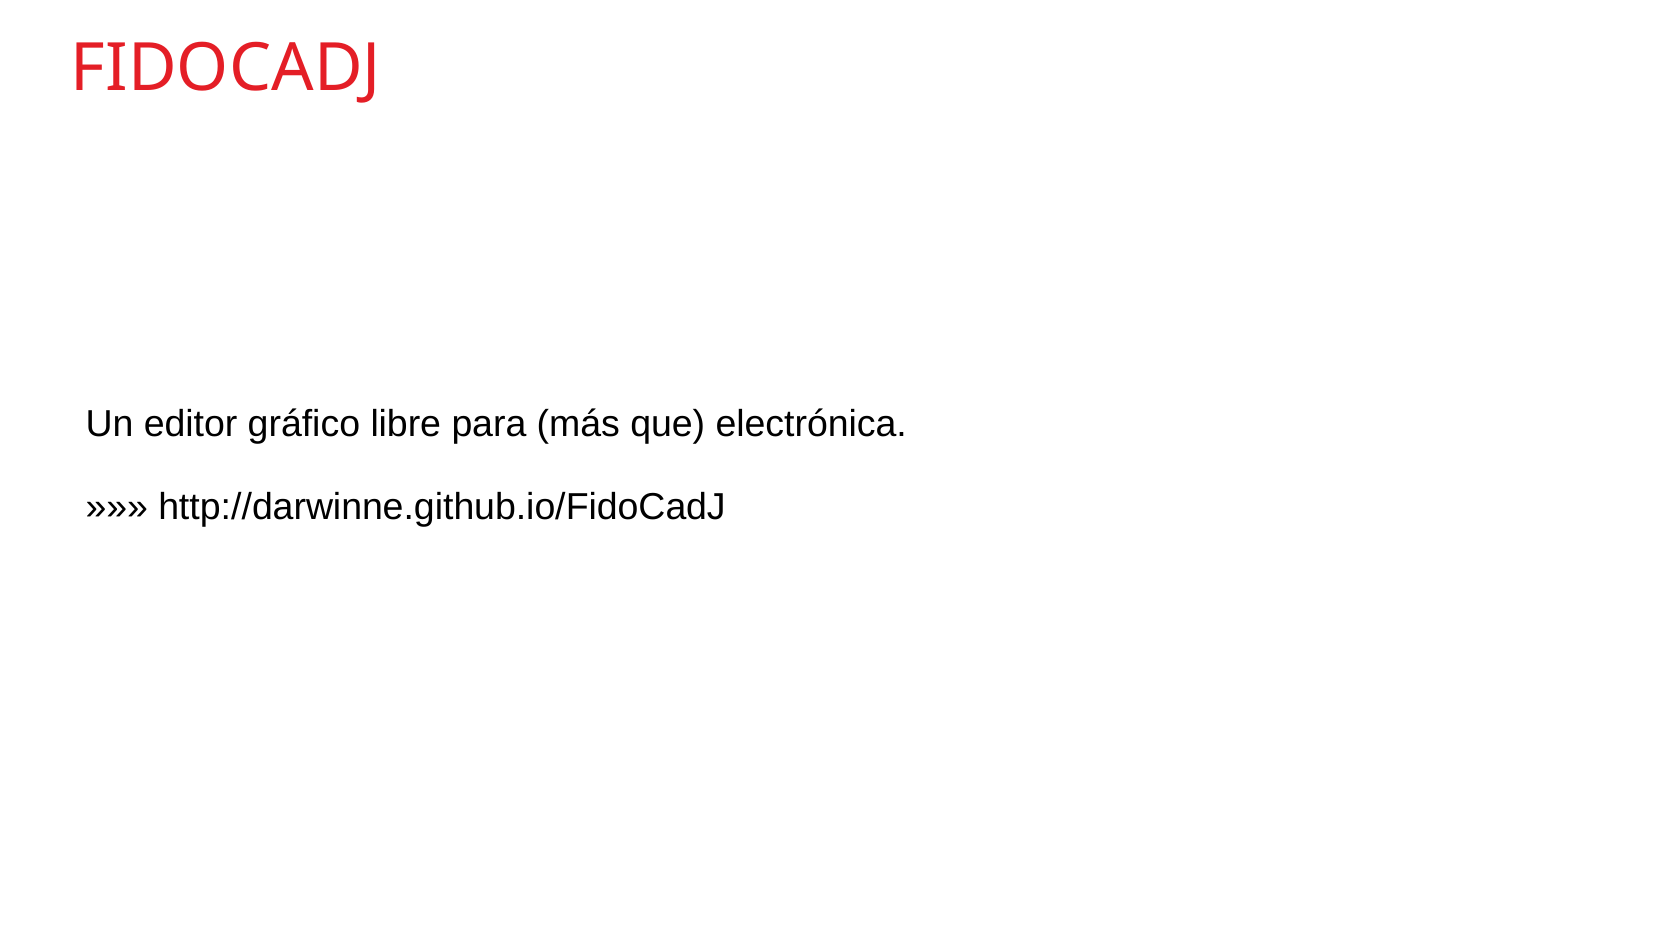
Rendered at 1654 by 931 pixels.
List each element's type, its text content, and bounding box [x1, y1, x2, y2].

title FIDOCADJ [70, 11, 1347, 118]
text_box Un editor gráfico libre para (más que) electrónica. »»» http://darwinne.github.io/FidoCadJ [70, 394, 1583, 536]
